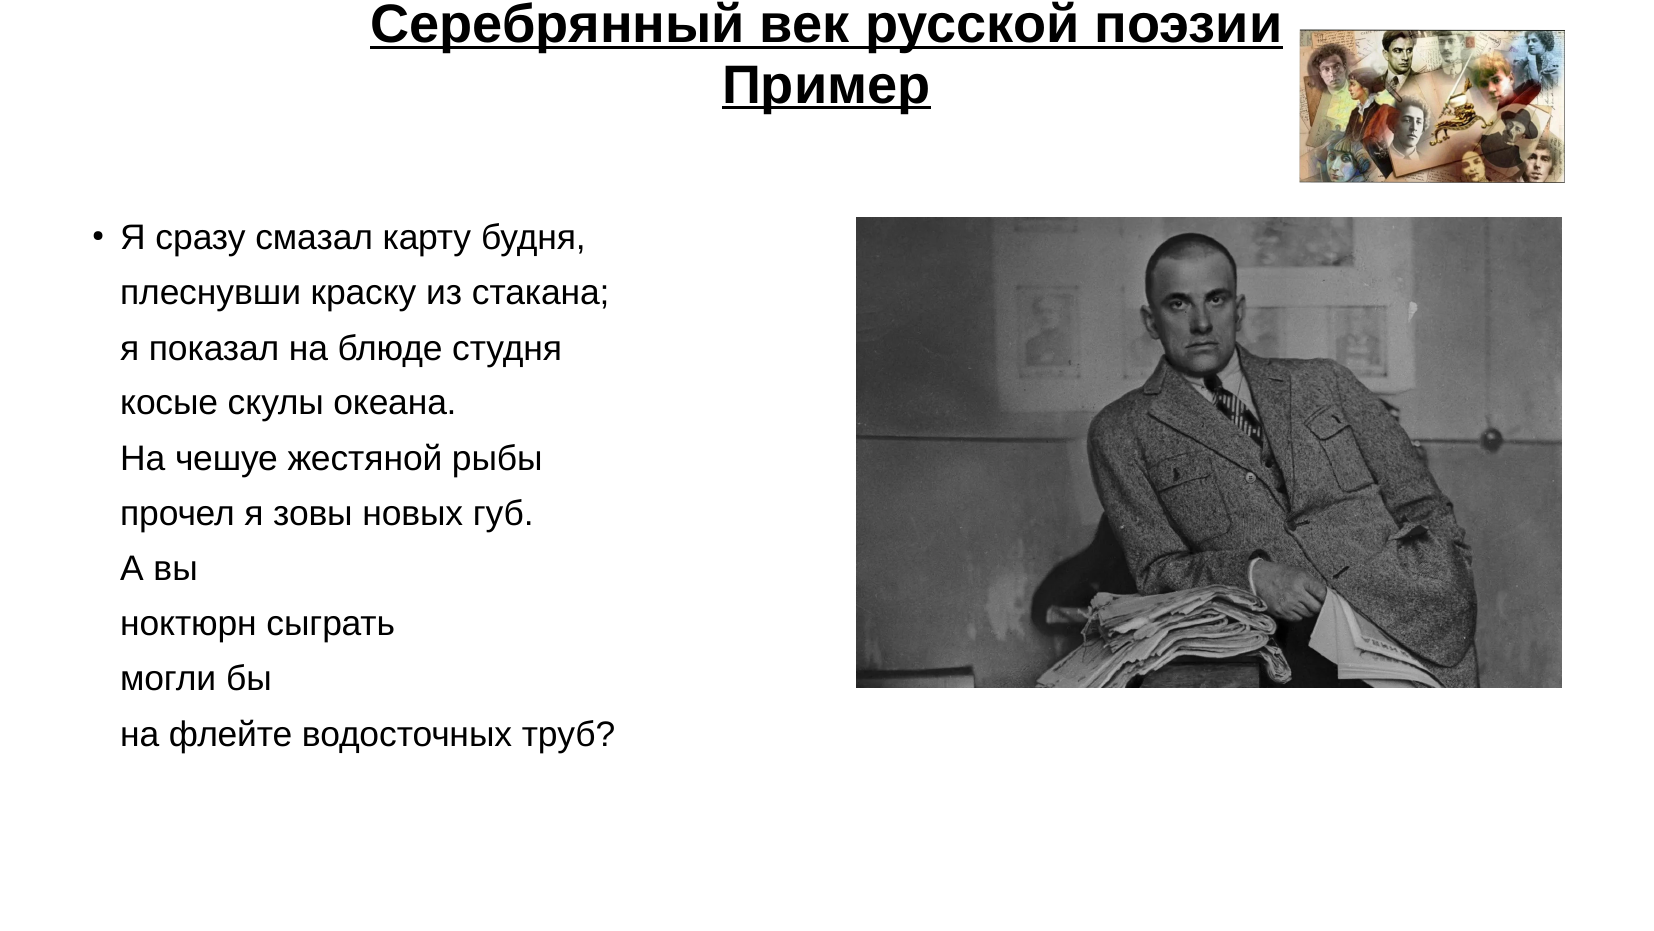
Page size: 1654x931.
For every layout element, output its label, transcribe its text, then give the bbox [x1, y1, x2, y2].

title Серебрянный век русской поэзии Пример [82, 0, 1571, 236]
list Я сразу смазал карту будня, плеснувши краску из стакана; я показал на блюде студня косые скулы океана. На чешуе жестяной рыбы прочел я зовы новых губ. А вы ноктюрн сыграть могли бы на флейте водосточных труб? [82, 236, 1571, 758]
picture [856, 236, 1562, 688]
